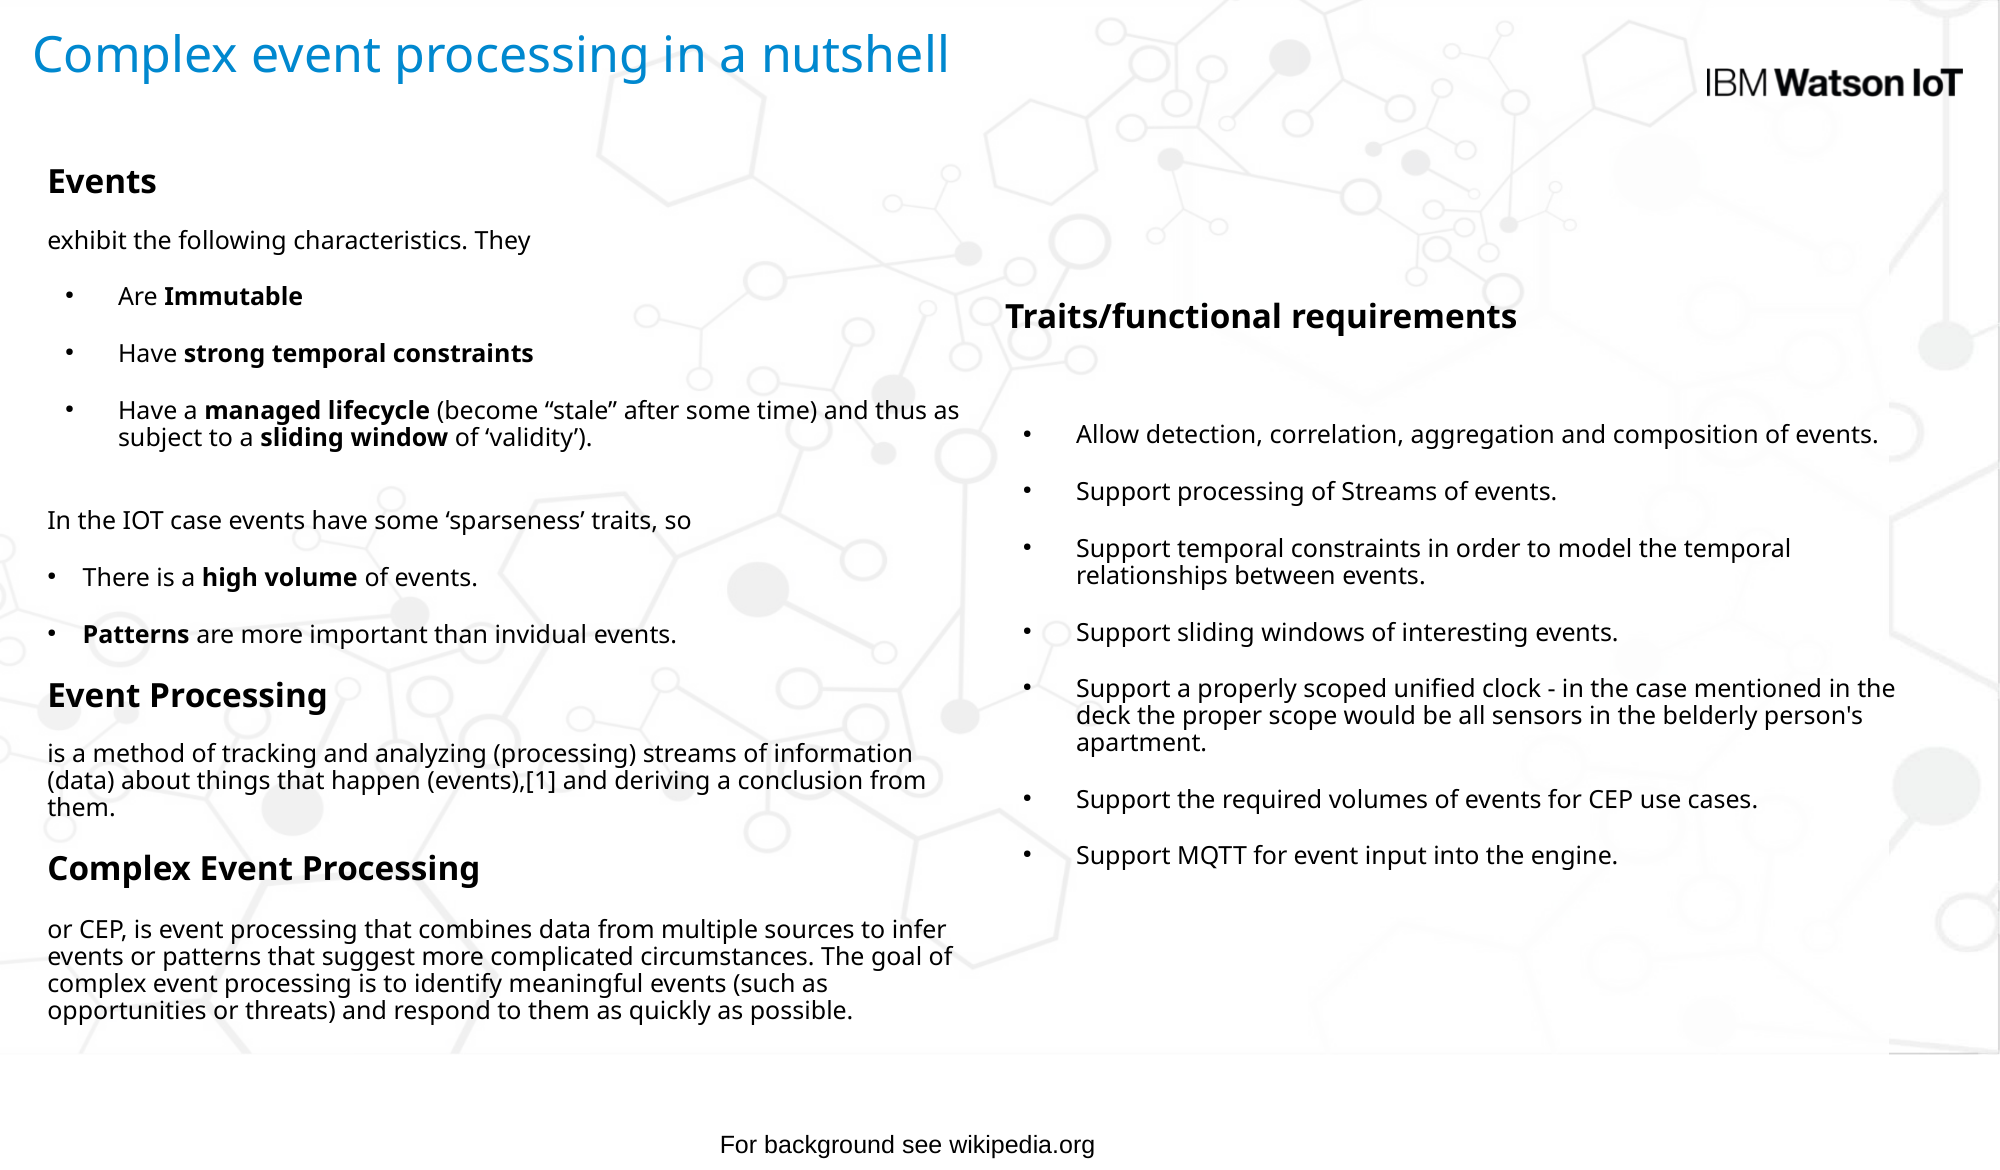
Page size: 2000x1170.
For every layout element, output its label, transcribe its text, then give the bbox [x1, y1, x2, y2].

list Traits/functional requirements Allow detection, correlation, aggregation and composition of events. Support processing of Streams of events. Support temporal constraints in order to model the temporal relationships between events. Support sliding windows of interesting events. Support a properly scoped unified clock - in the case mentioned in the deck the proper scope would be all sensors in the belderly person's apartment. Support the required volumes of events for CEP use cases. Support MQTT for event input into the engine. [1005, 164, 1936, 1064]
text_box For background see wikipedia.org [705, 1123, 1666, 1170]
list Events exhibit the following characteristics. They Are Immutable Have strong temporal constraints Have a managed lifecycle (become “stale” after some time) and thus as subject to a sliding window of ‘validity’). In the IOT case events have some ‘sparseness’ traits, so There is a high volume of events. Patterns are more important than invidual events. Event Processing is a method of tracking and analyzing (processing) streams of information (data) about things that happen (events),[1] and deriving a conclusion from them. Complex Event Processing or CEP, is event processing that combines data from multiple sources to infer events or patterns that suggest more complicated circumstances. The goal of complex event processing is to identify meaningful events (such as opportunities or threats) and respond to them as quickly as possible. [47, 164, 978, 1097]
picture [1711, 0, 2000, 1055]
title Complex event processing in a nutshell [17, 21, 1711, 144]
